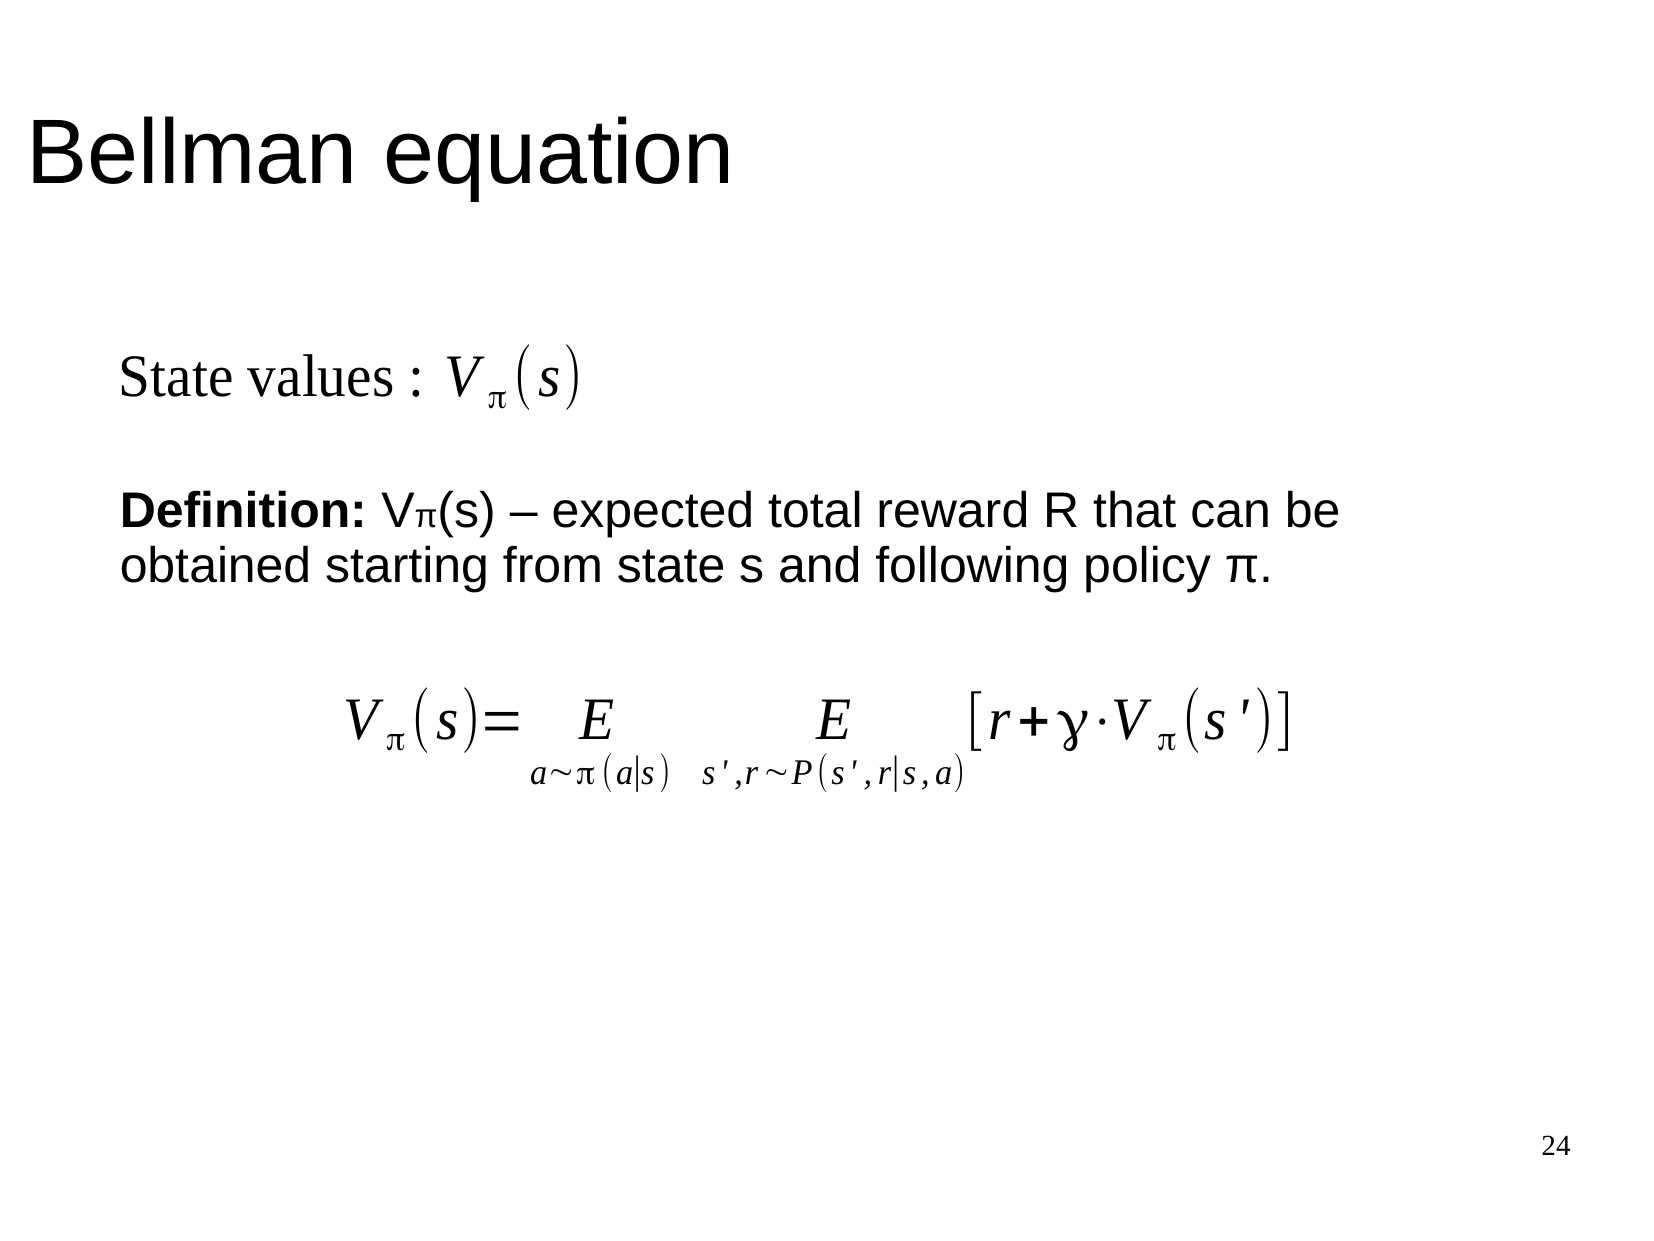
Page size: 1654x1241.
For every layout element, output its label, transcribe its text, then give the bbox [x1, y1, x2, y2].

text_box Definition: Vπ(s) – expected total reward R that can be obtained starting from state s and following policy π. [34, 418, 1361, 659]
chart [104, 340, 596, 413]
text_box Bellman equation [11, 93, 1477, 211]
chart [328, 682, 1305, 795]
